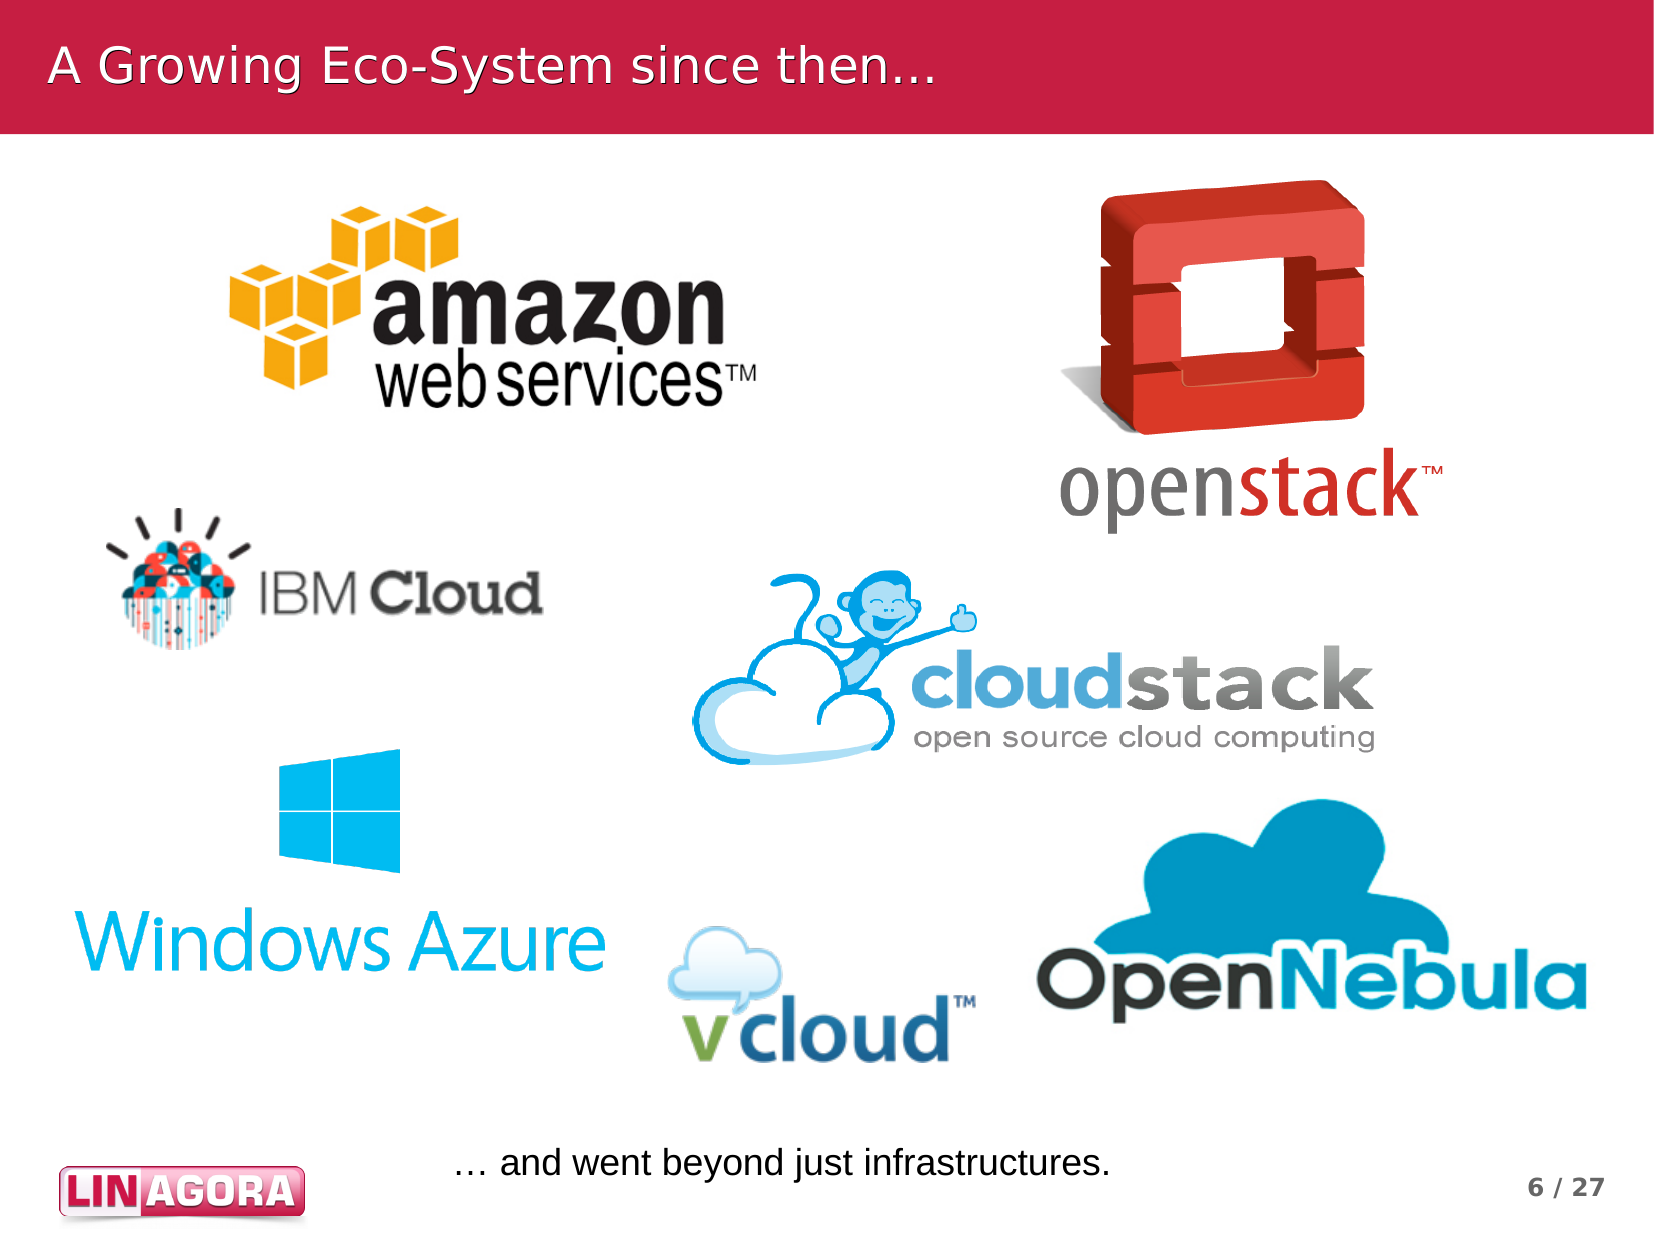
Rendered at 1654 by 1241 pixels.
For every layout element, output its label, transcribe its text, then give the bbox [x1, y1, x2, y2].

picture [106, 508, 544, 650]
title A Growing Eco-System since then... [47, 7, 1624, 126]
picture [5, 556, 1607, 1063]
picture [1037, 163, 1465, 550]
picture [99, 153, 886, 461]
text_box … and went beyond just infrastructures. [437, 1133, 1489, 1191]
picture [59, 1166, 308, 1229]
